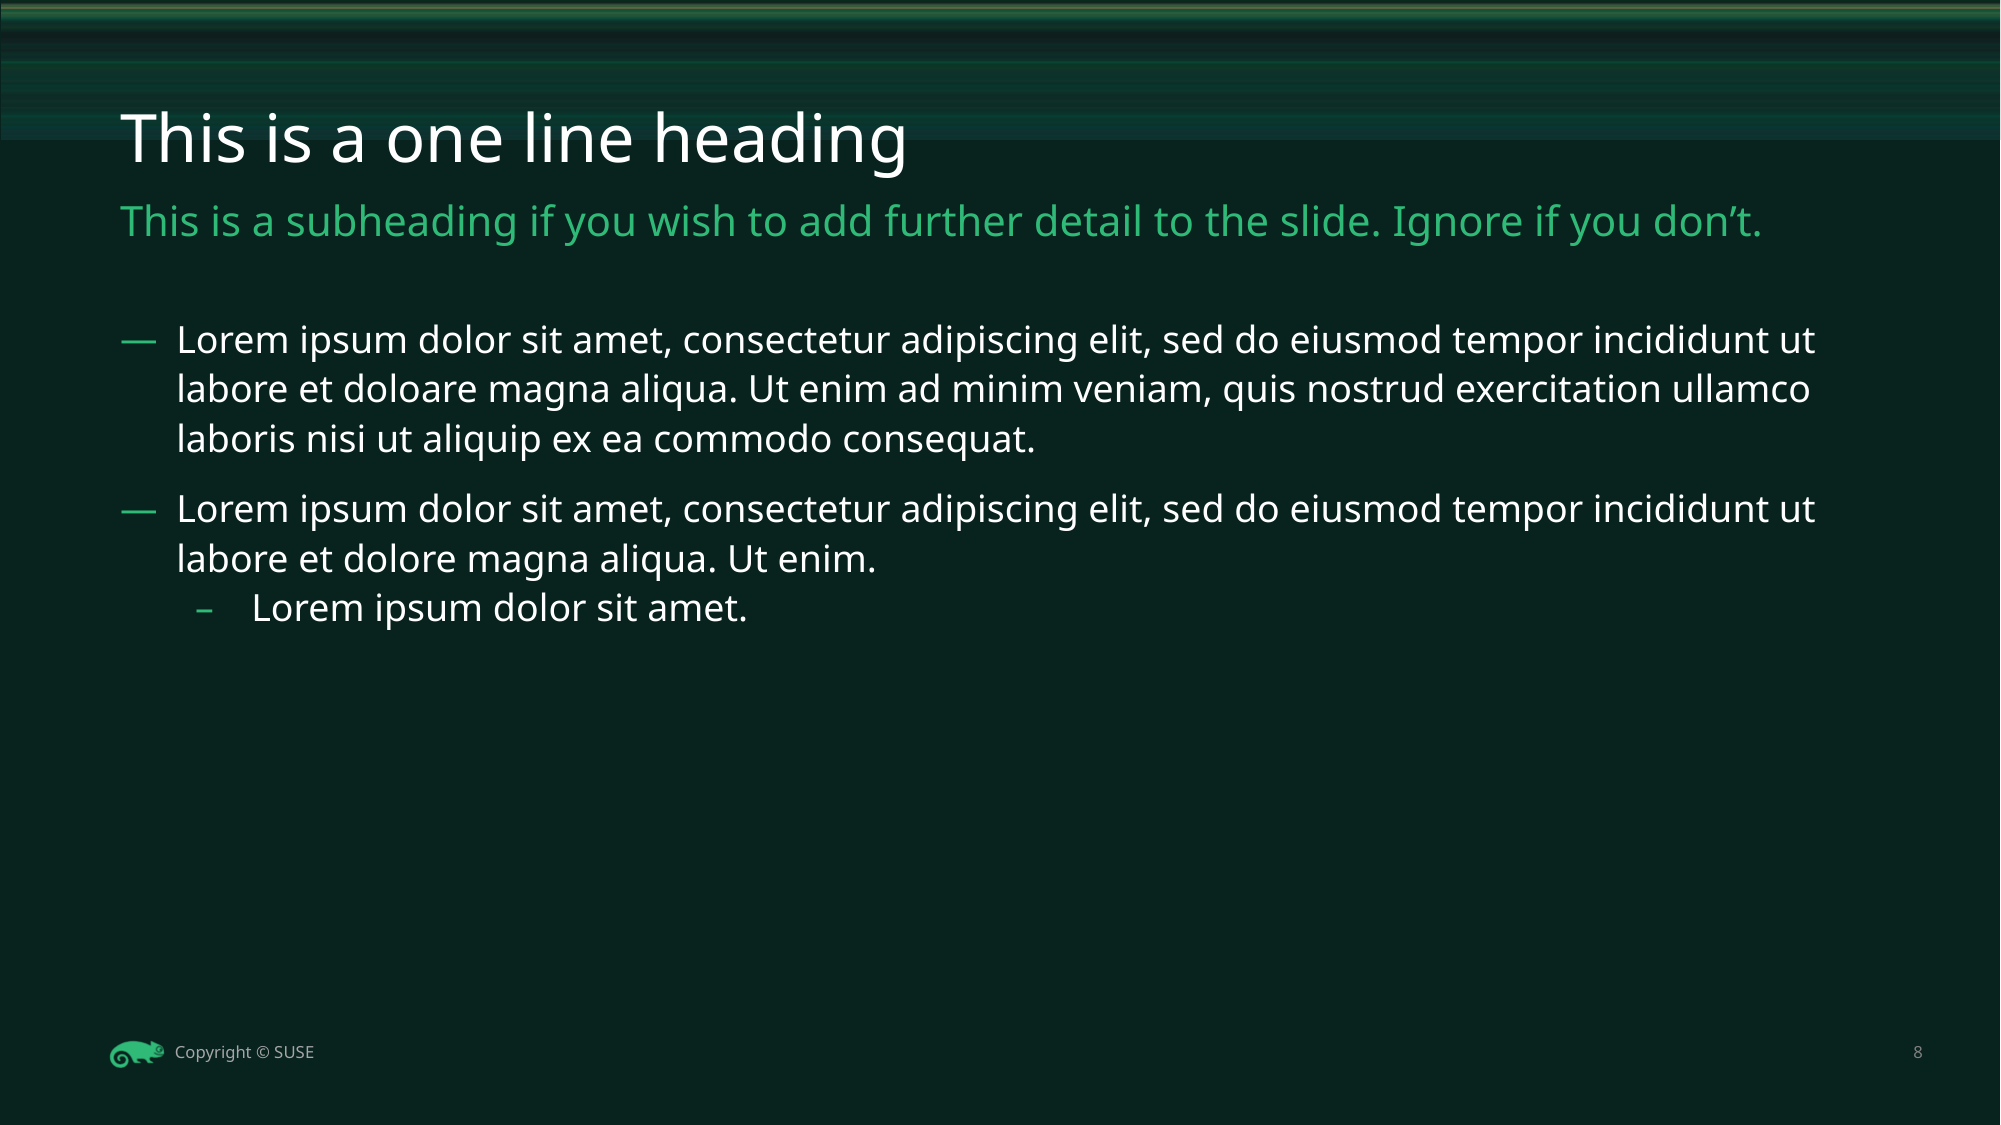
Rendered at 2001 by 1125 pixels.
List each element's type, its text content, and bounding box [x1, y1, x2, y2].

list This is a subheading if you wish to add further detail to the slide. Ignore if you don’t. [120, 189, 1880, 300]
list Lorem ipsum dolor sit amet, consectetur adipiscing elit, sed do eiusmod tempor incididunt ut labore et doloare magna aliqua. Ut enim ad minim veniam, quis nostrud exercitation ullamco laboris nisi ut aliquip ex ea commodo consequat. Lorem ipsum dolor sit amet, consectetur adipiscing elit, sed do eiusmod tempor incididunt ut labore et dolore magna aliqua. Ut enim. Lorem ipsum dolor sit amet. [120, 311, 1923, 825]
title This is a one line heading [120, 103, 1880, 179]
picture [1, 0, 2001, 140]
picture [99, 1031, 175, 1074]
